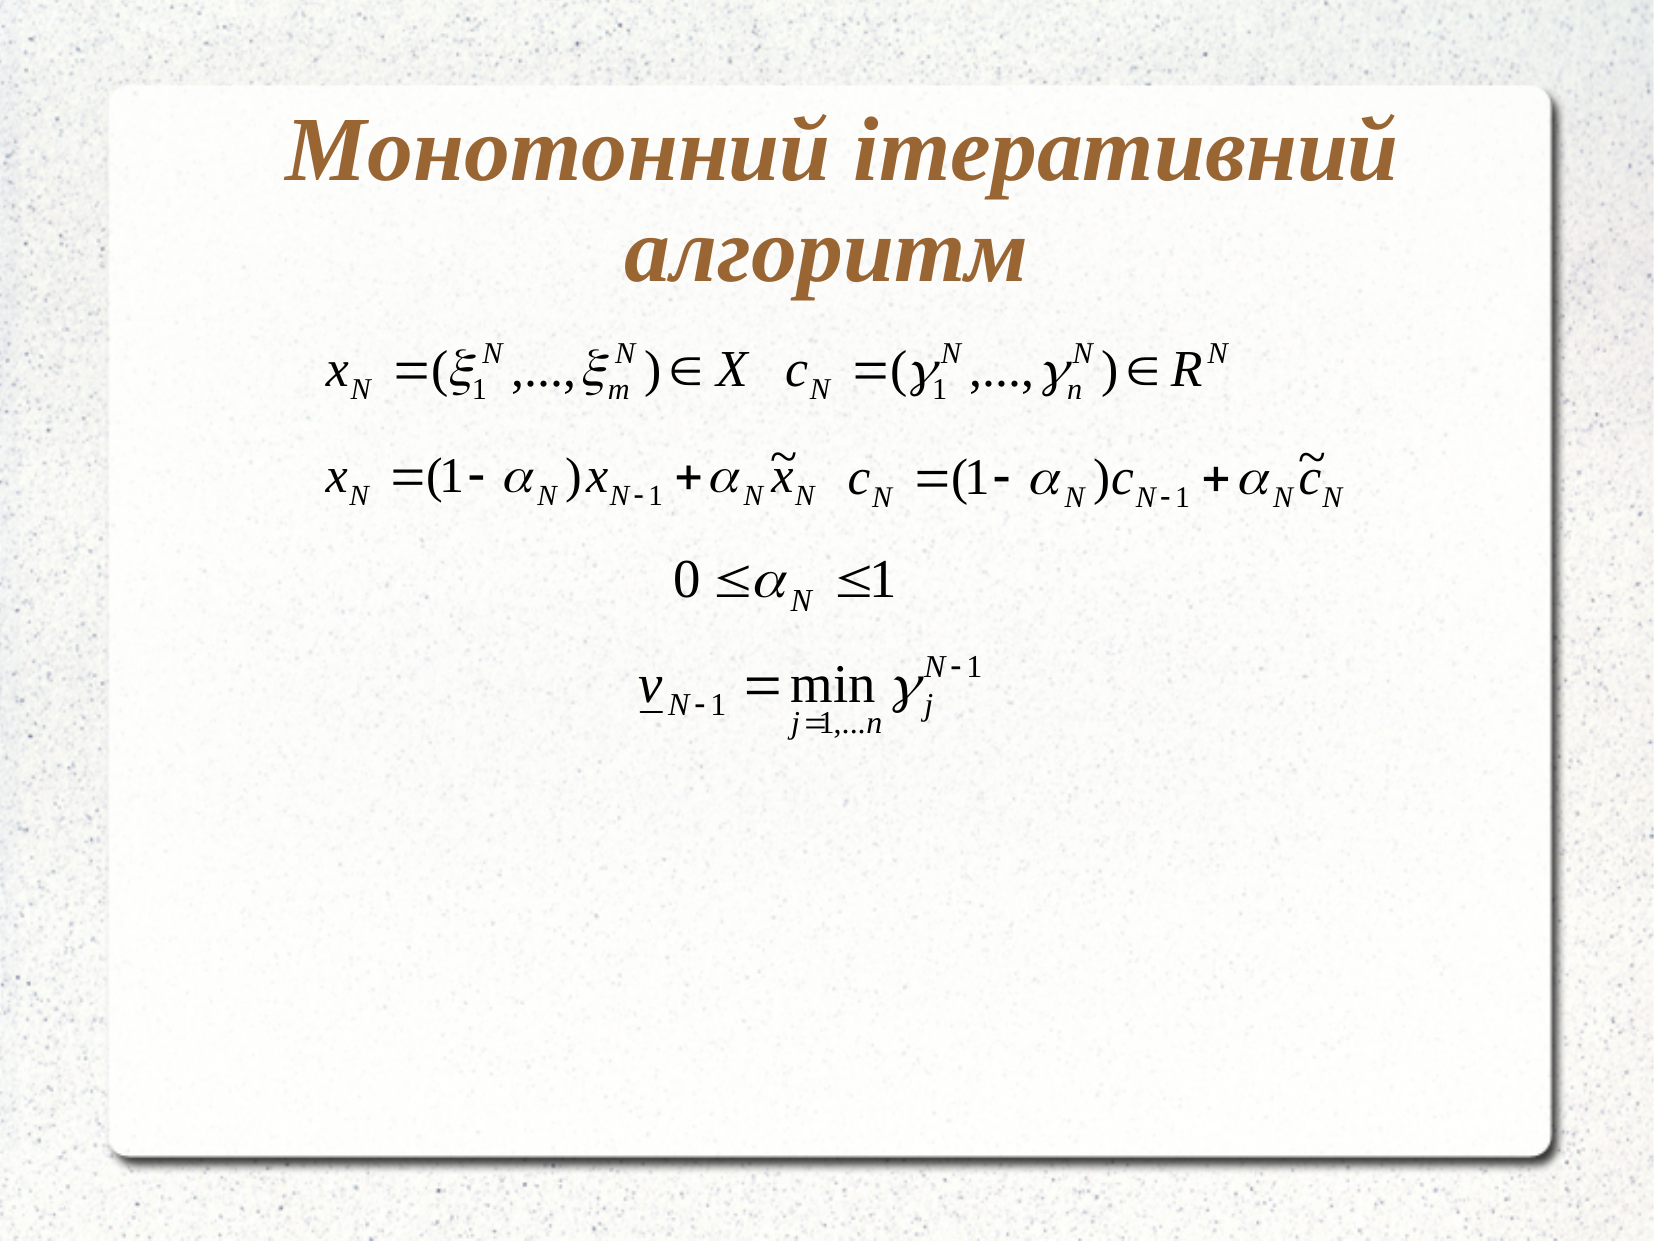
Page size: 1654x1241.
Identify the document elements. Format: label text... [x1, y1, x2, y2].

chart [665, 542, 904, 626]
chart [631, 642, 992, 753]
title Монотонний ітеративний алгоритм [118, 96, 1536, 304]
chart [315, 330, 766, 413]
chart [778, 330, 1241, 413]
list [147, 336, 1506, 1241]
chart [840, 442, 1354, 520]
picture [0, 0, 1654, 1241]
chart [315, 442, 829, 518]
